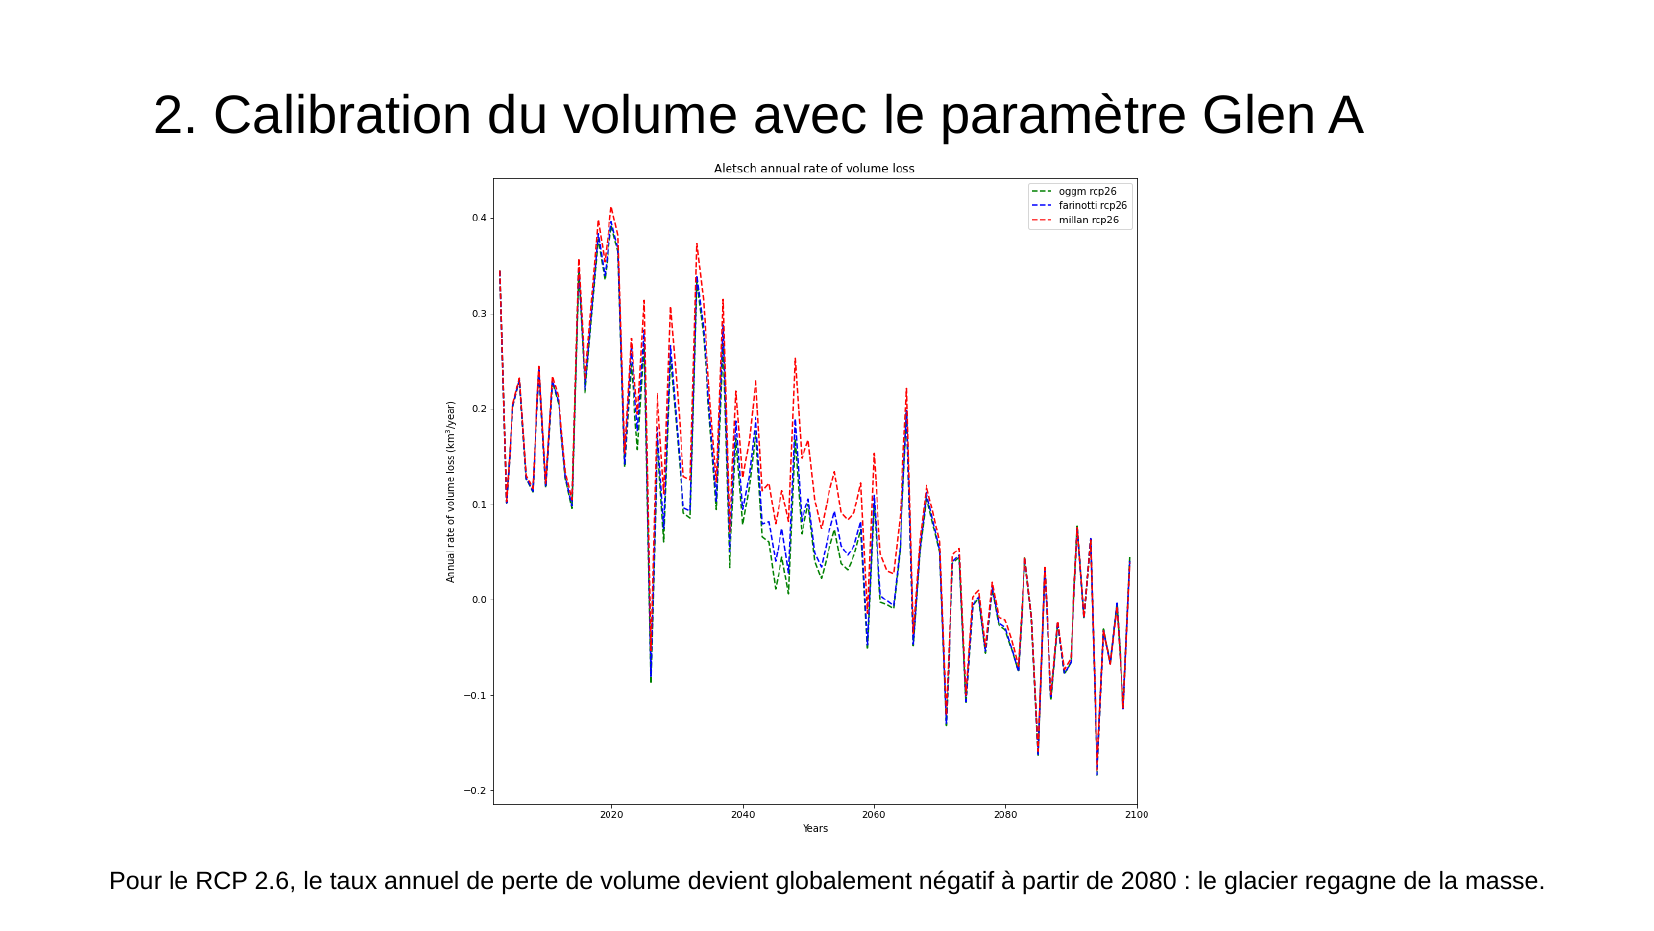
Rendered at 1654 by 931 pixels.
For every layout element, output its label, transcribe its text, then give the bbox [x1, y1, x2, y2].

text_box Pour le RCP 2.6, le taux annuel de perte de volume devient globalement négatif à partir de 2080 : le glacier regagne de la masse. [94, 859, 1607, 931]
picture [389, 78, 1219, 859]
title 2. Calibration du volume avec le paramètre Glen A [82, 37, 1571, 193]
